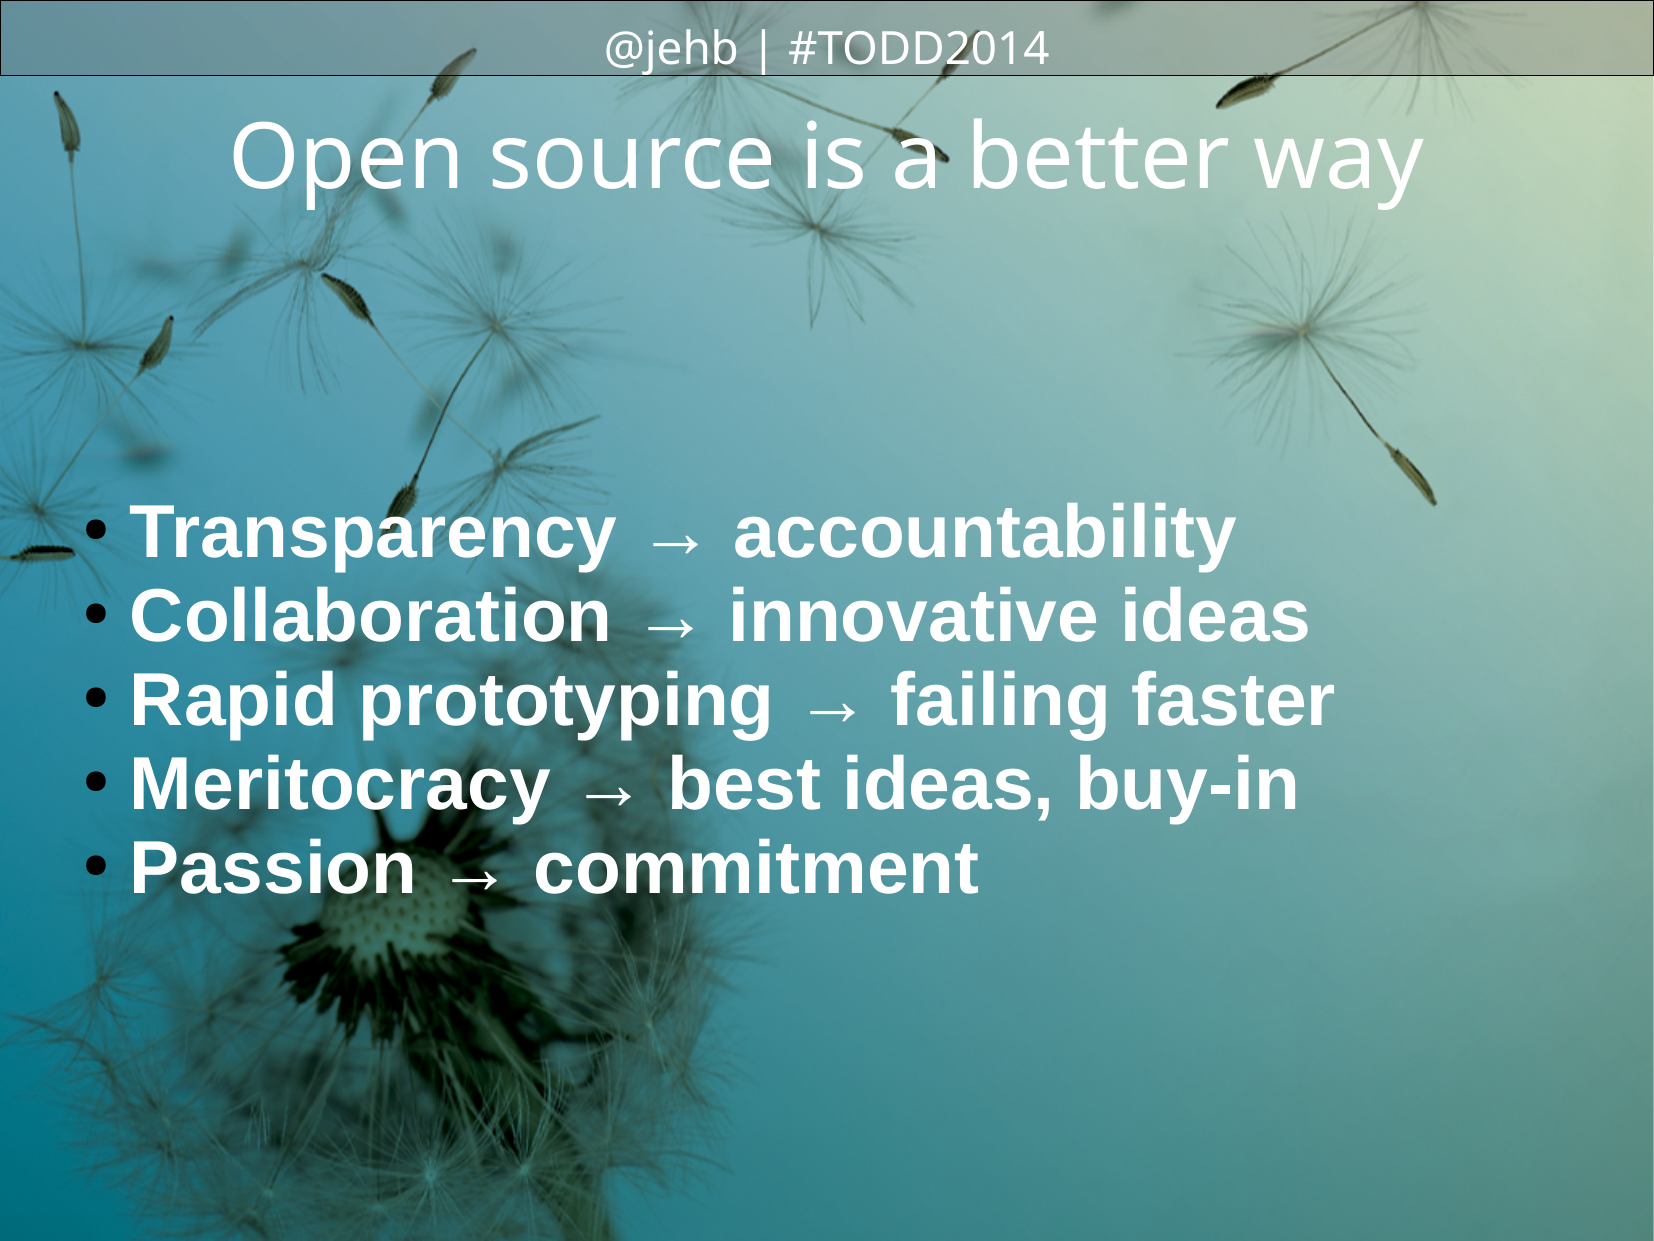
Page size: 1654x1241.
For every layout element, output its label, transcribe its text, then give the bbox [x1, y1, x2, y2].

subtitle Transparency → accountability Collaboration → innovative ideas Rapid prototyping → failing faster Meritocracy → best ideas, buy-in Passion → commitment [82, 290, 1571, 1109]
title Open source is a better way [82, 49, 1571, 257]
picture [0, 76, 1654, 1241]
